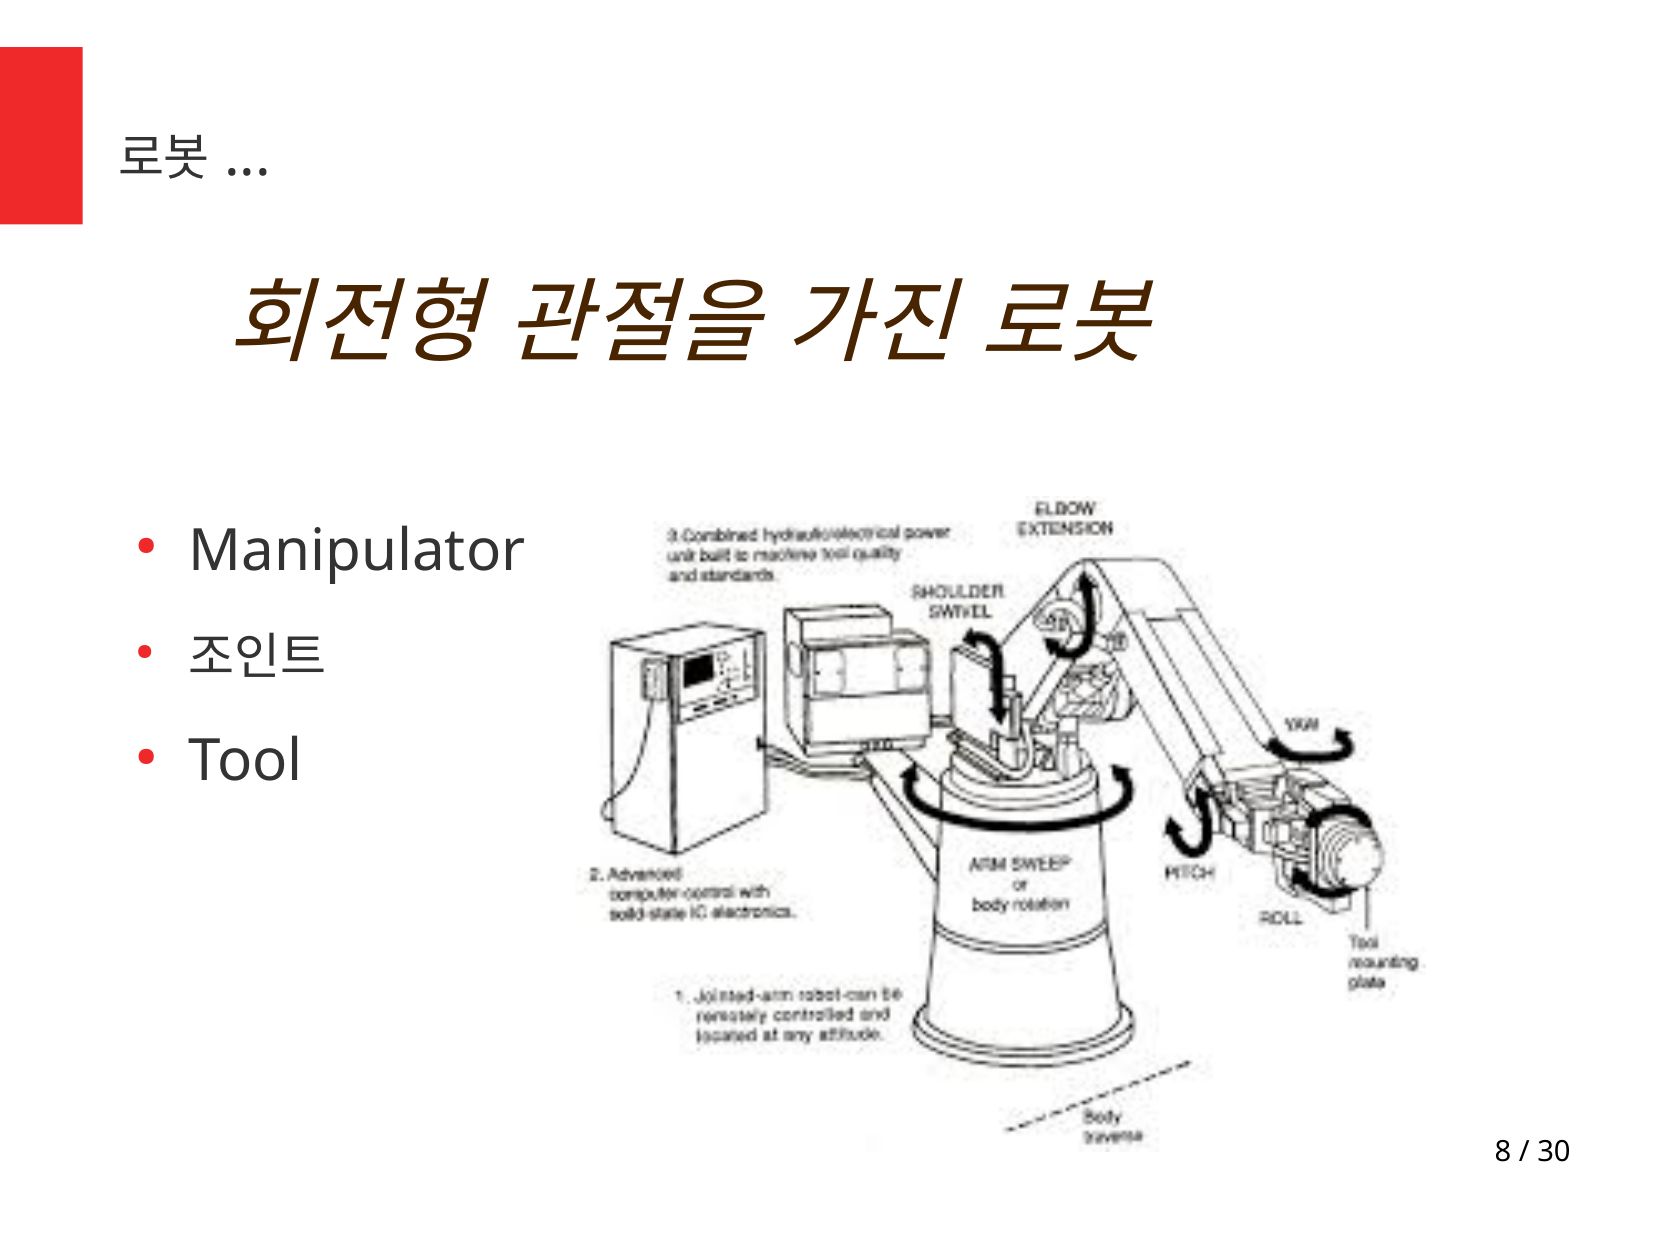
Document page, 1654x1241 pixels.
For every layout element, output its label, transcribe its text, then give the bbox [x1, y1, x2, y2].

list Manipulator 조인트 Tool [118, 507, 1595, 1182]
title 로봇... [118, 49, 1571, 257]
text_box 회전형 관절을 가진 로봇 [213, 224, 1489, 412]
picture [575, 496, 1426, 1152]
